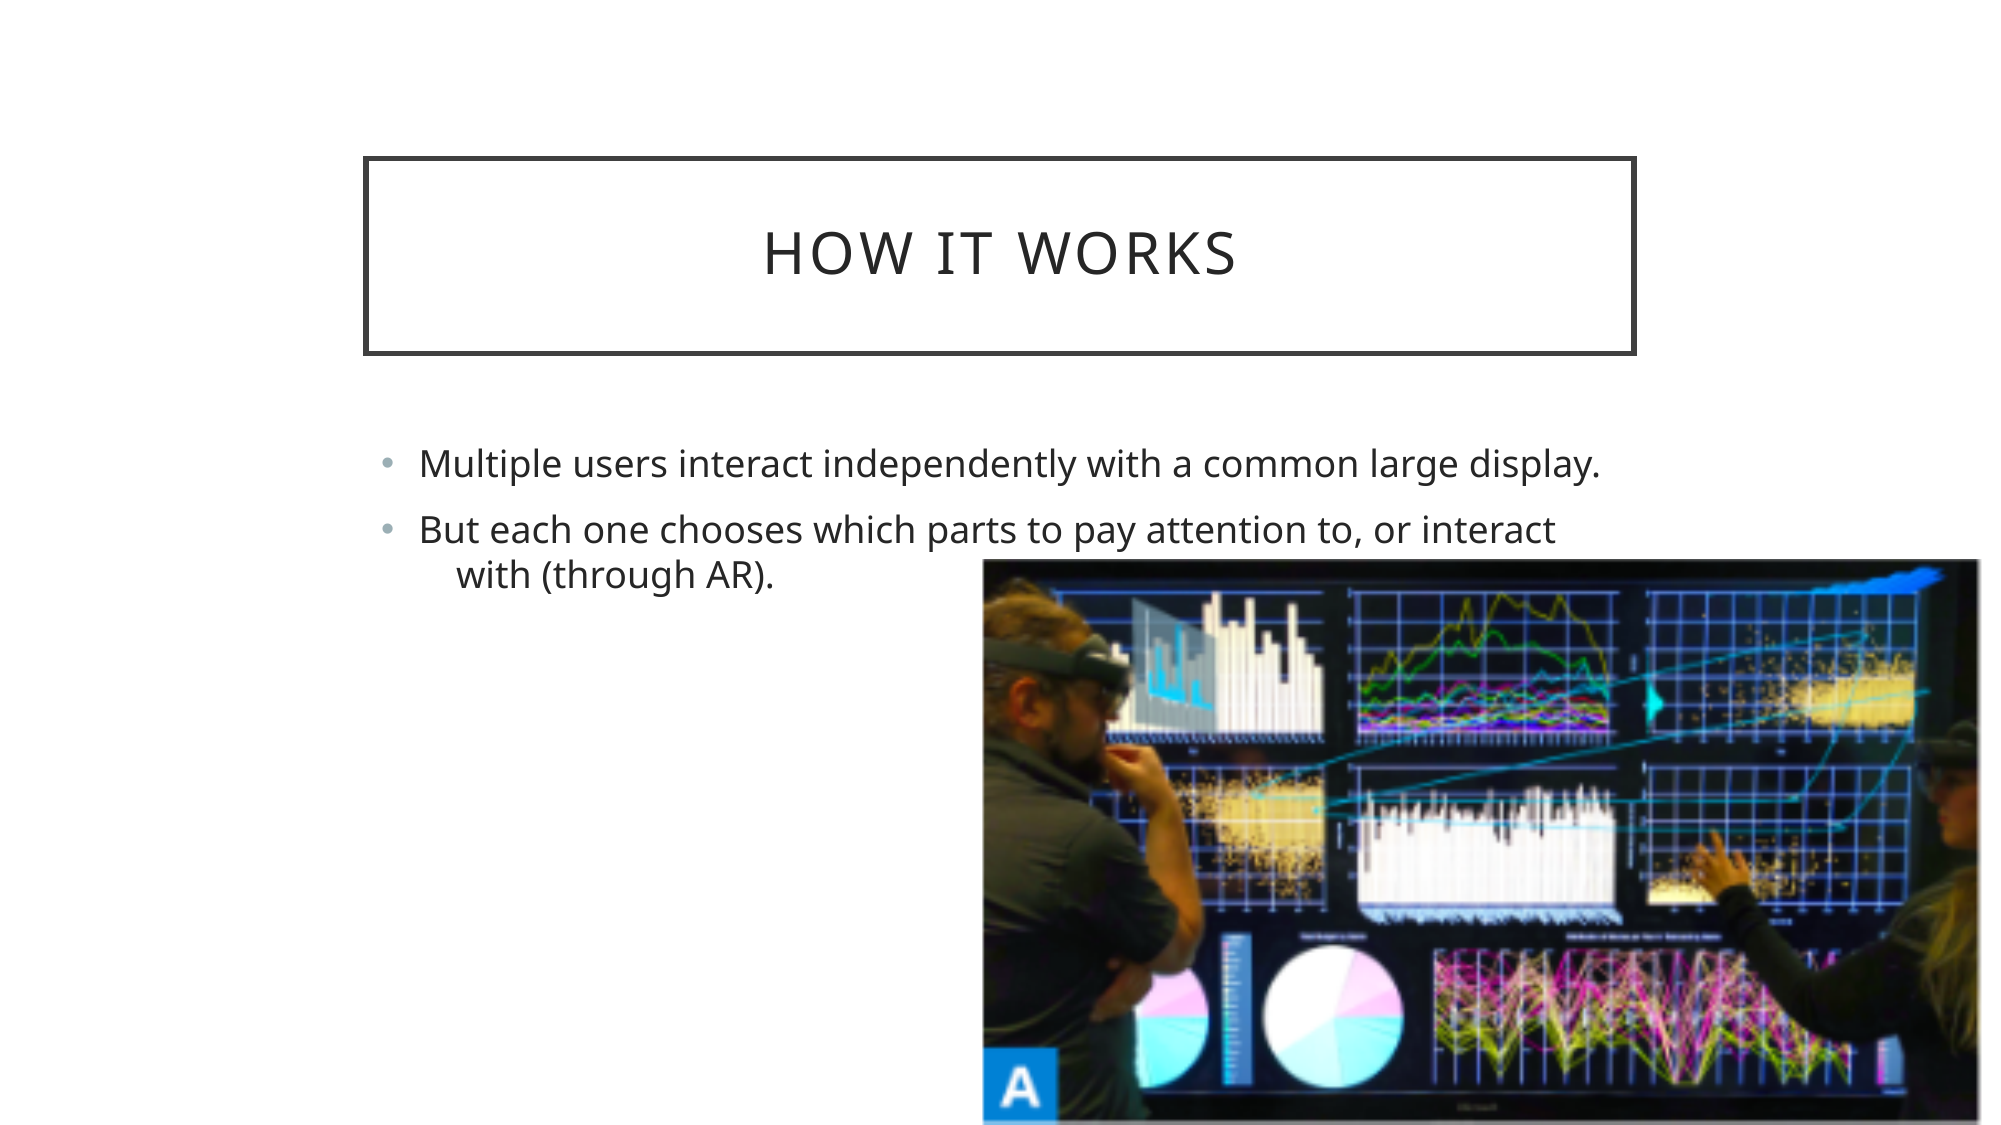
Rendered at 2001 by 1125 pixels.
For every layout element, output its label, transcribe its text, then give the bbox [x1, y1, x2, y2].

title How it works [366, 158, 1634, 354]
picture [981, 559, 1985, 1125]
list Multiple users interact independently with a common large display. But each one chooses which parts to pay attention to, or interact with (through AR). [366, 432, 1634, 942]
